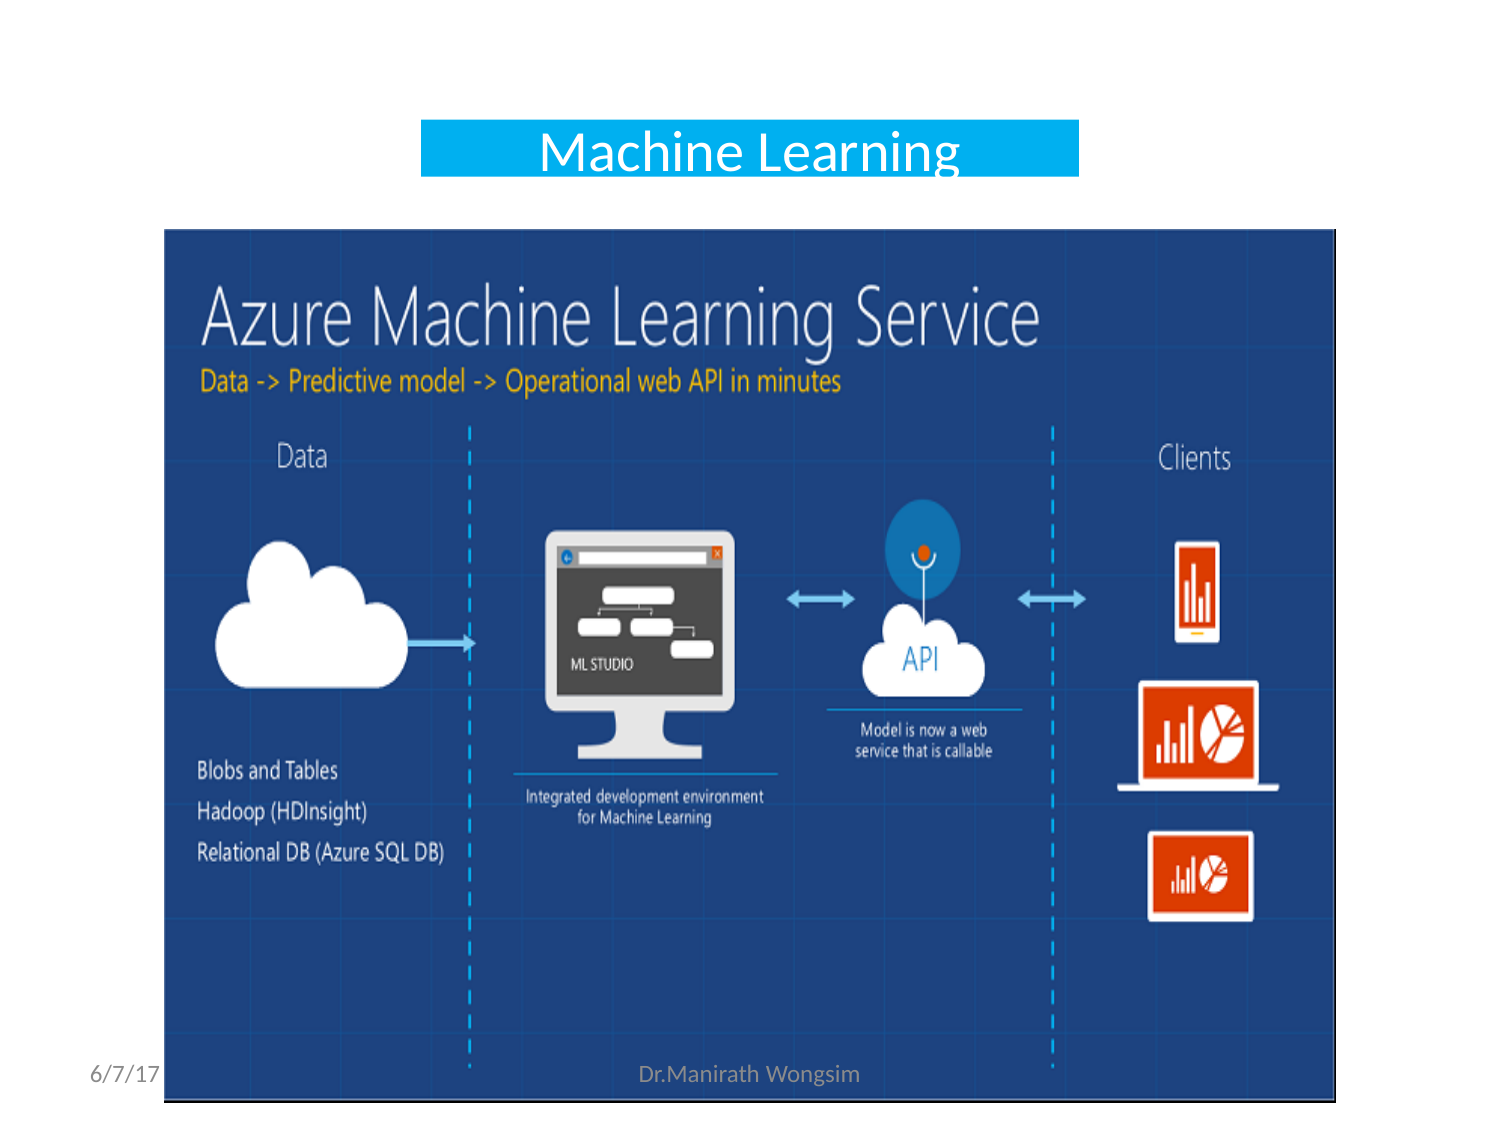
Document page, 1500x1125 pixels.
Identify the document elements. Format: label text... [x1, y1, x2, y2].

text_box Machine Learning [421, 119, 1079, 177]
text_box Dr.Manirath Wongsim [512, 1042, 988, 1103]
picture [164, 229, 1336, 1103]
text_box 06/07/2017 [74, 1042, 425, 1103]
